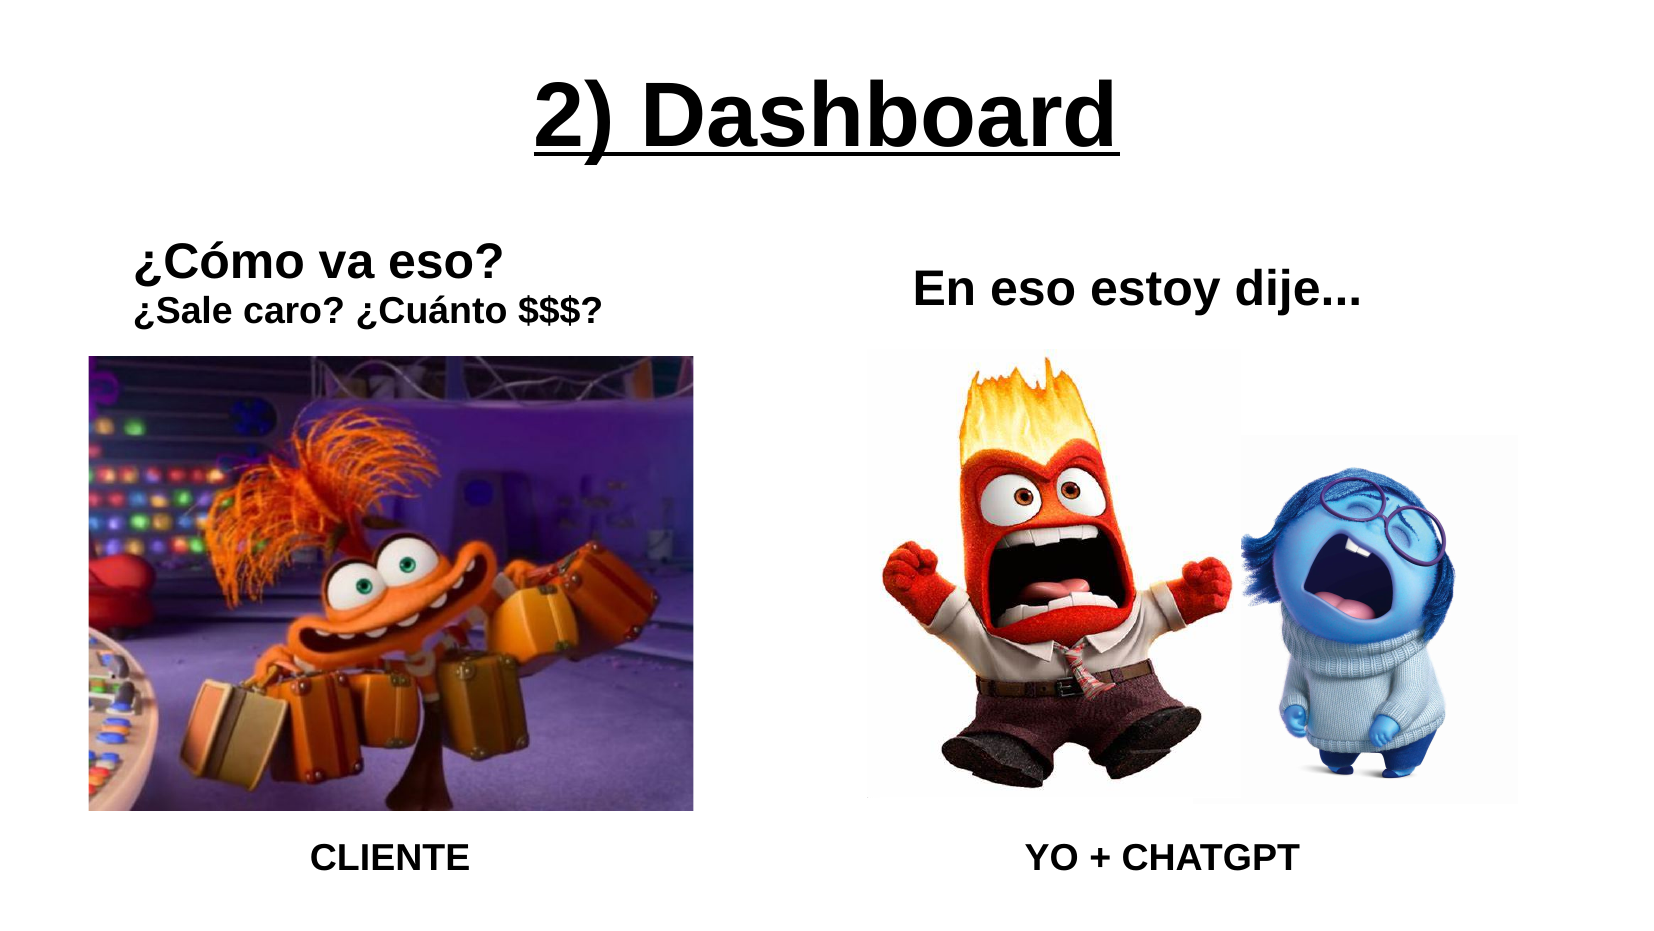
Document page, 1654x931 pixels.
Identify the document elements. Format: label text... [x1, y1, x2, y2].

picture [88, 356, 694, 811]
text_box En eso estoy dije... [897, 253, 1400, 380]
text_box CLIENTE [295, 829, 502, 886]
title 2) Dashboard [82, 37, 1571, 193]
text_box YO + CHATGPT [1009, 829, 1335, 886]
picture [867, 349, 1518, 804]
text_box ¿Cómo va eso? ¿Sale caro? ¿Cuánto $$$? [118, 226, 650, 381]
